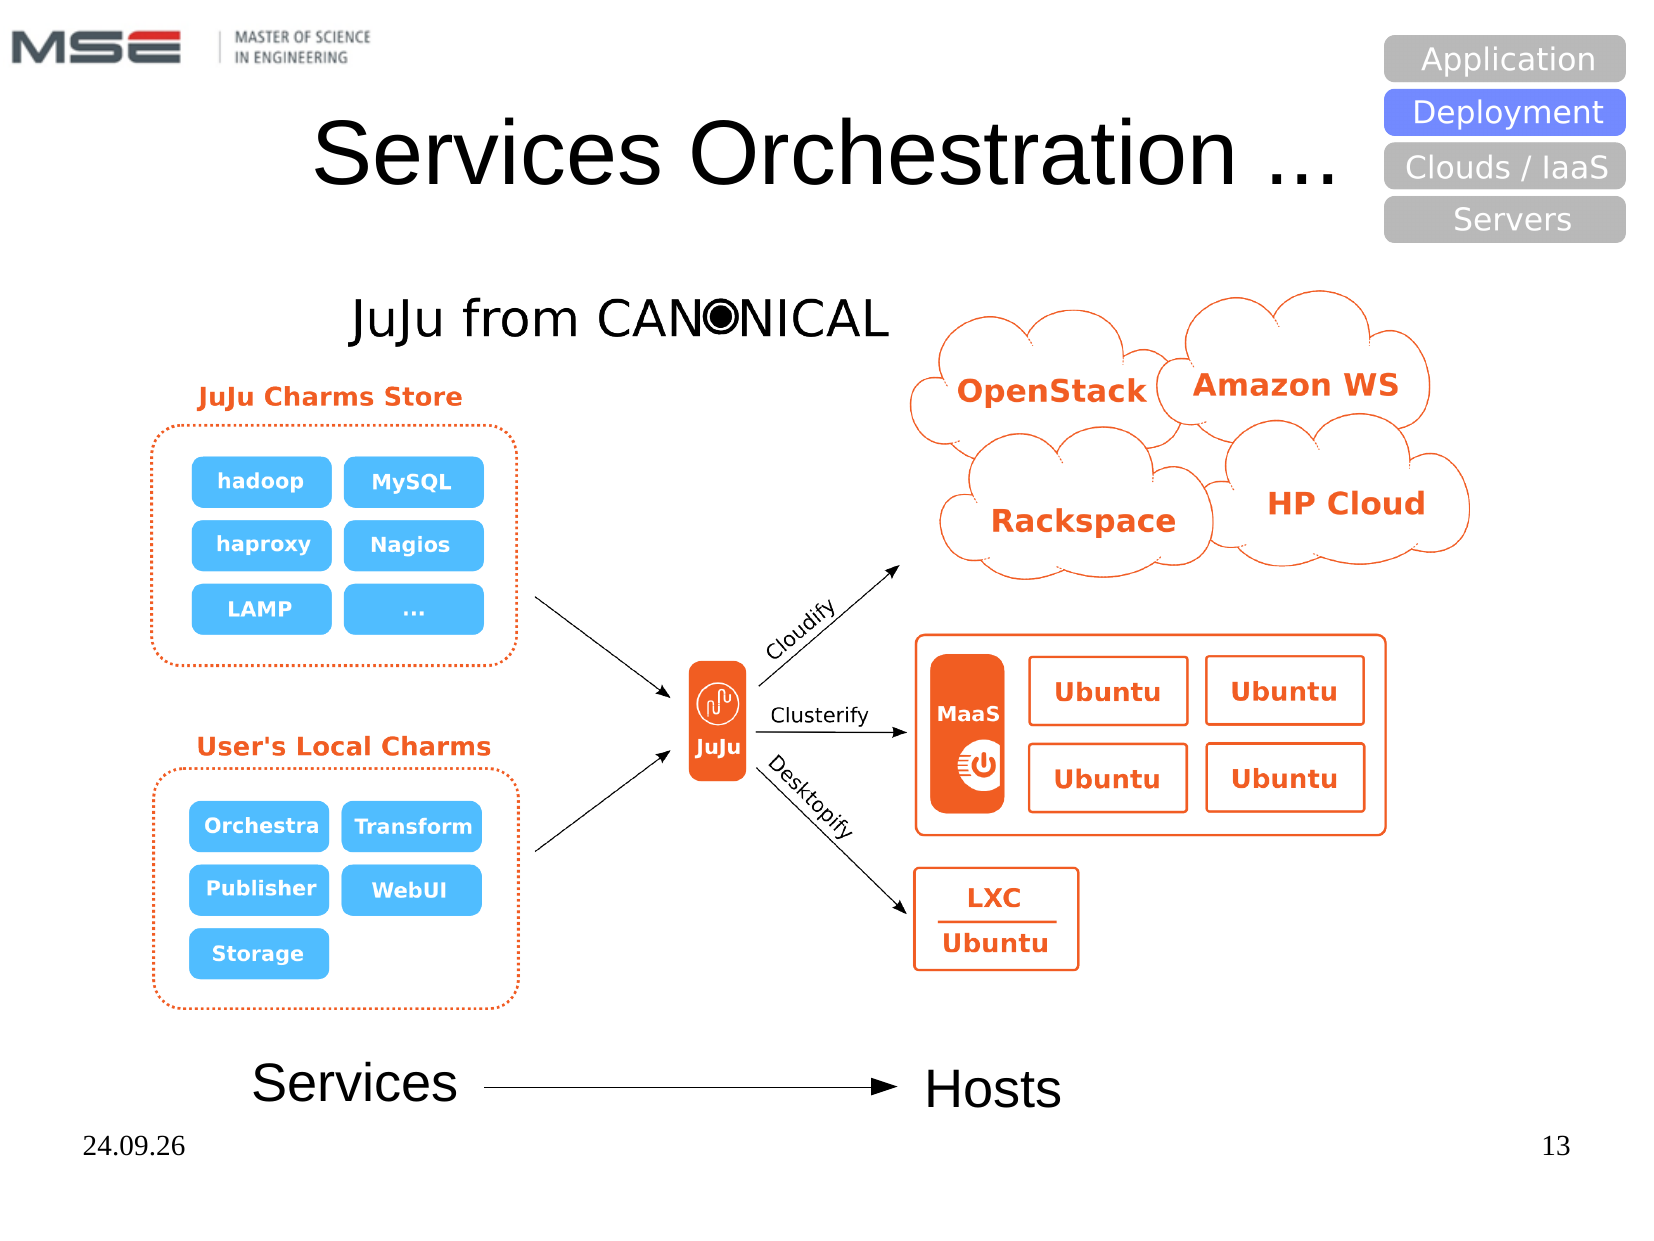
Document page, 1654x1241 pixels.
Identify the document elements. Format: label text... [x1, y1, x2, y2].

title Services Orchestration ... [82, 49, 1571, 257]
picture [150, 290, 1470, 1010]
picture [1384, 35, 1626, 243]
picture [3, 0, 402, 107]
text_box Services [236, 1045, 475, 1121]
text_box Hosts [909, 1051, 1079, 1127]
